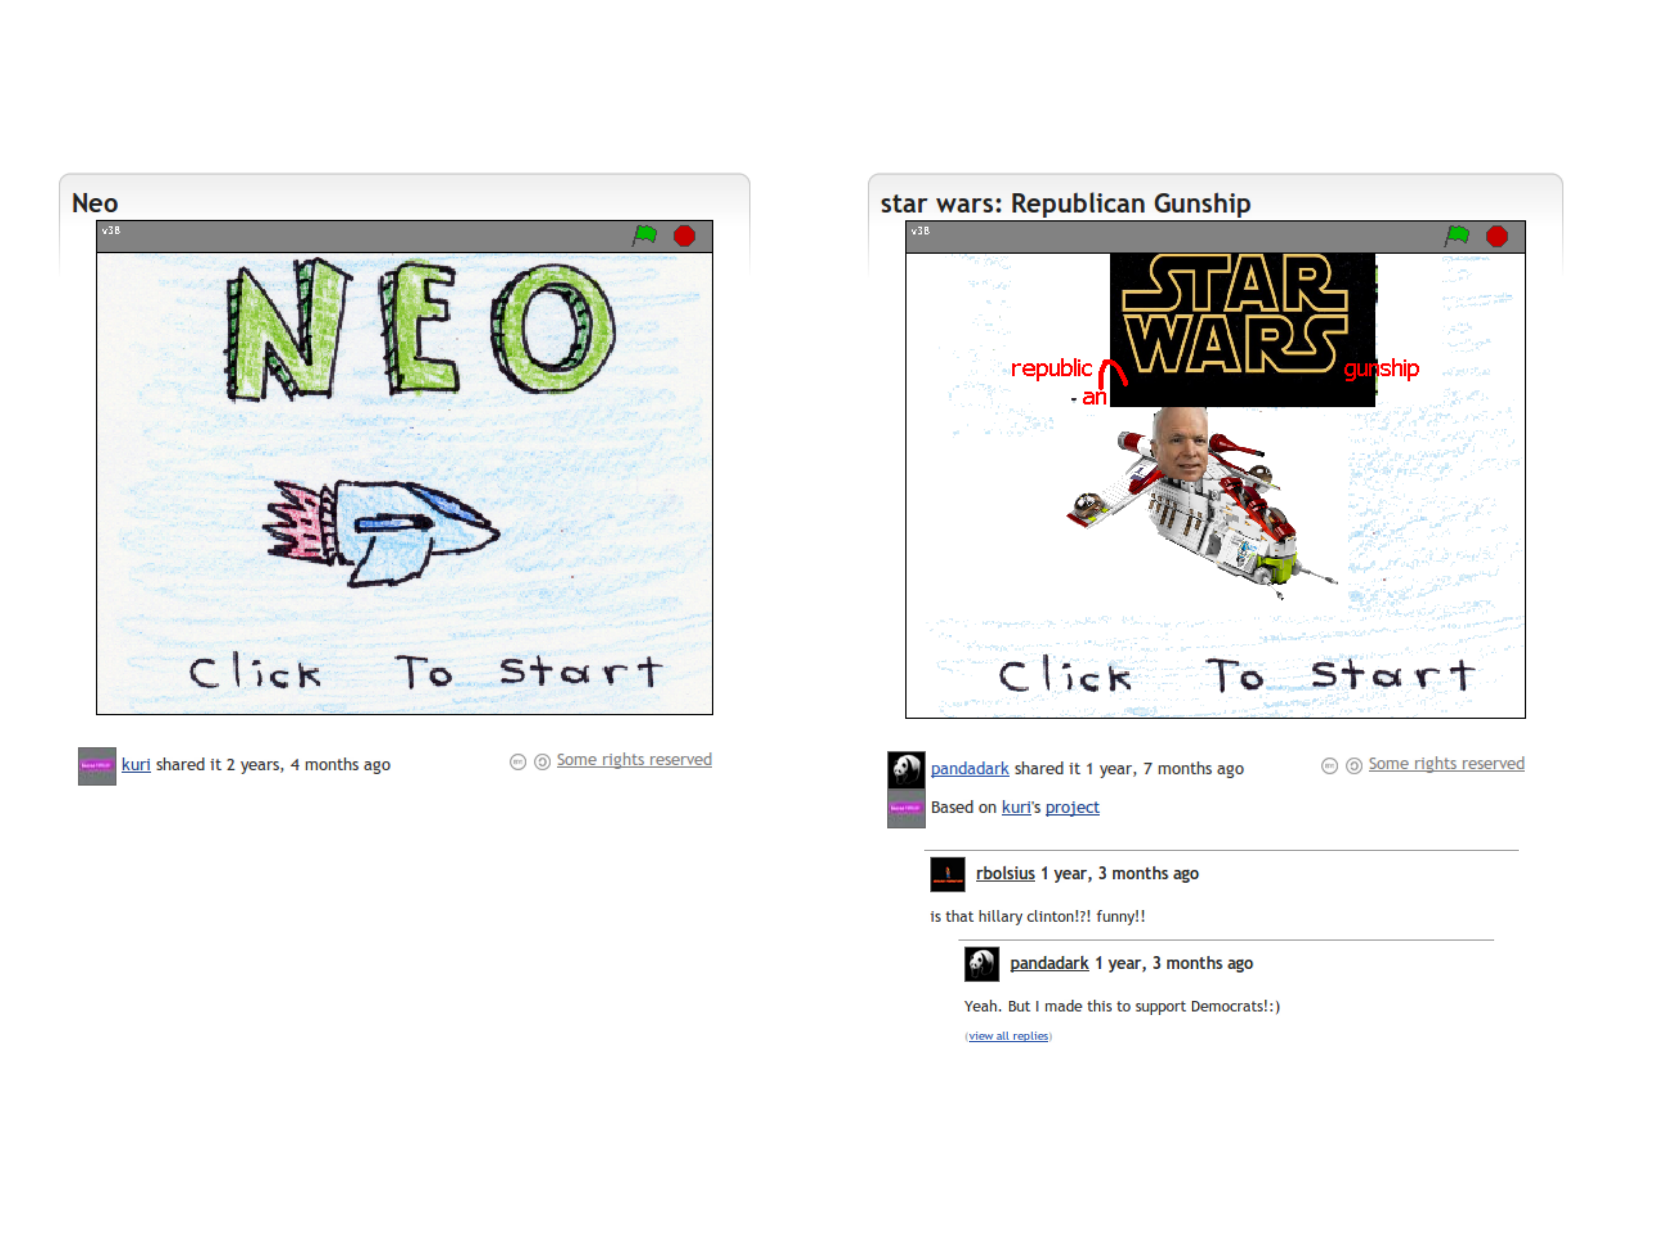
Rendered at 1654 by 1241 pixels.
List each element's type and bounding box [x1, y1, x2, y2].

picture [859, 165, 1570, 1047]
picture [50, 165, 757, 796]
